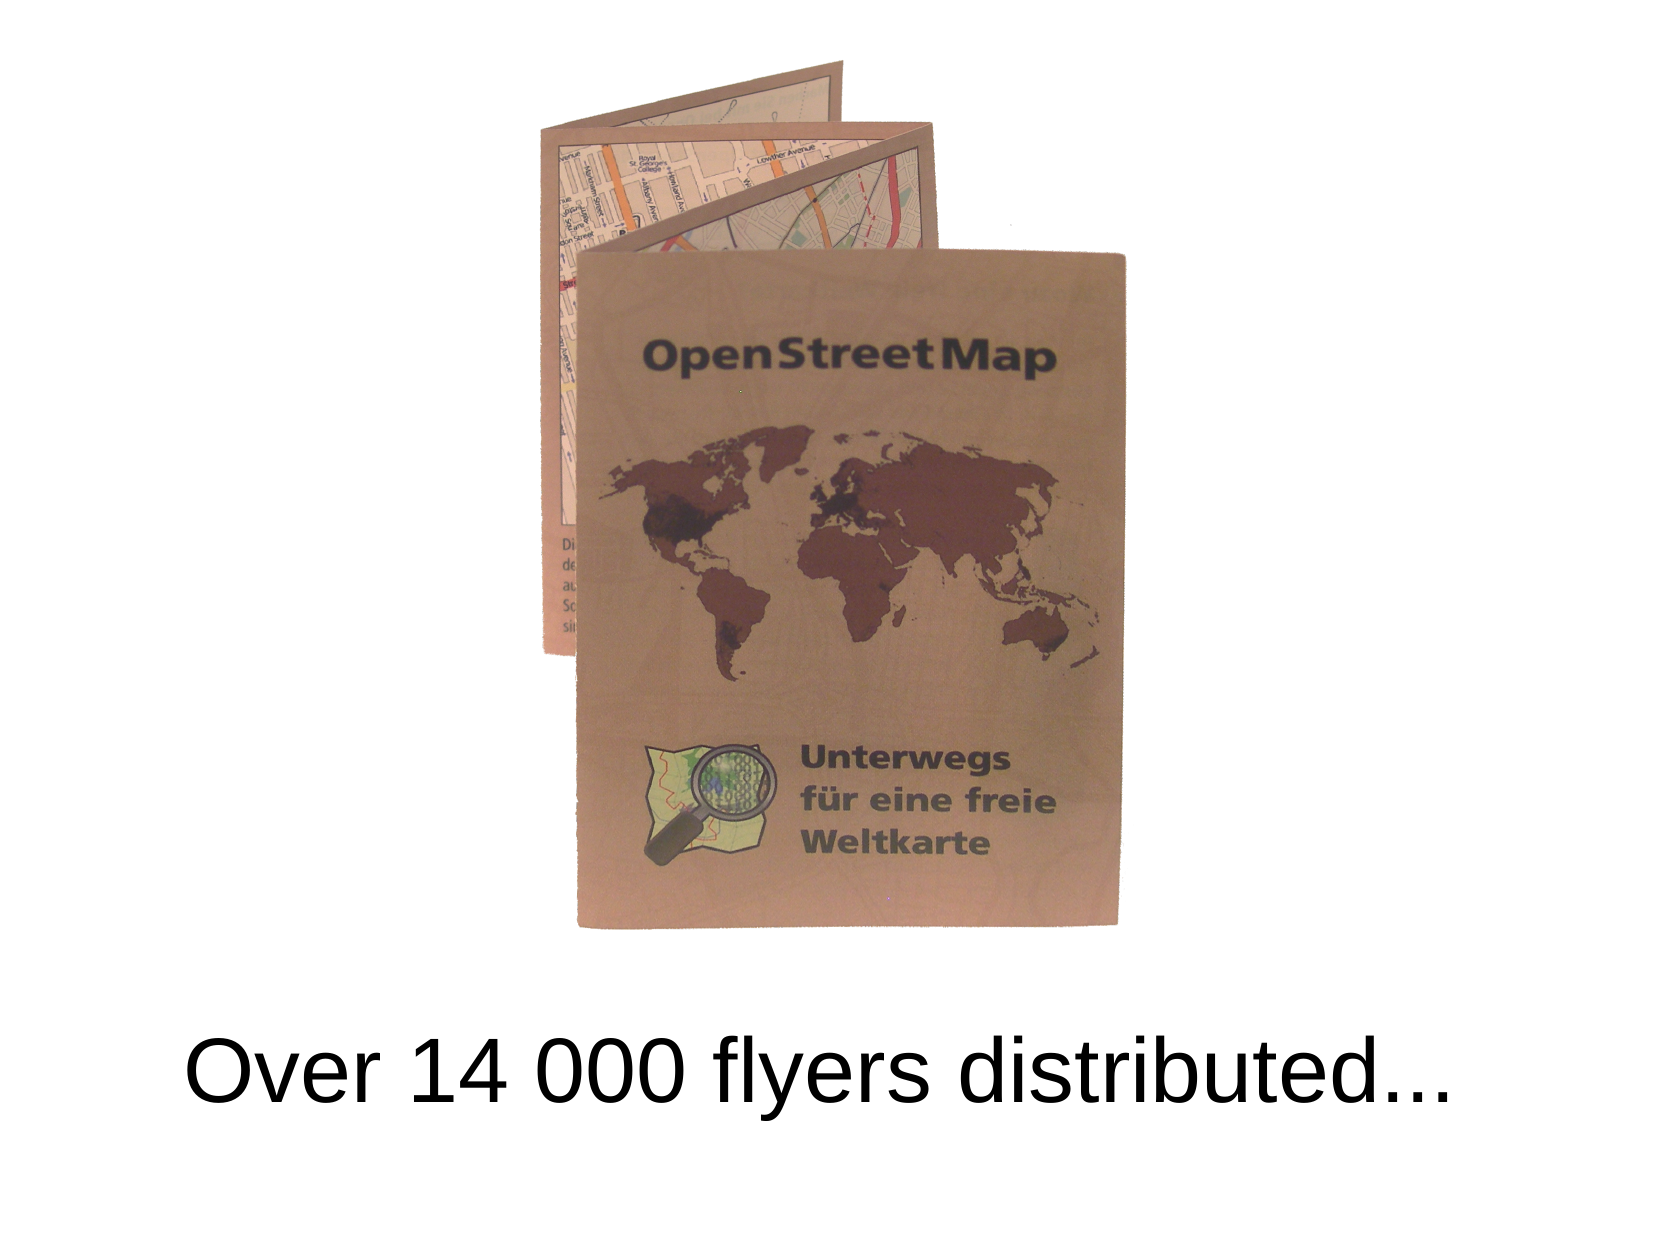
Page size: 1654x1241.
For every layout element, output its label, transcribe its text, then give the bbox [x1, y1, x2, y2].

title Over 14 000 flyers distributed... [76, 974, 1565, 1167]
picture [472, 58, 1210, 936]
